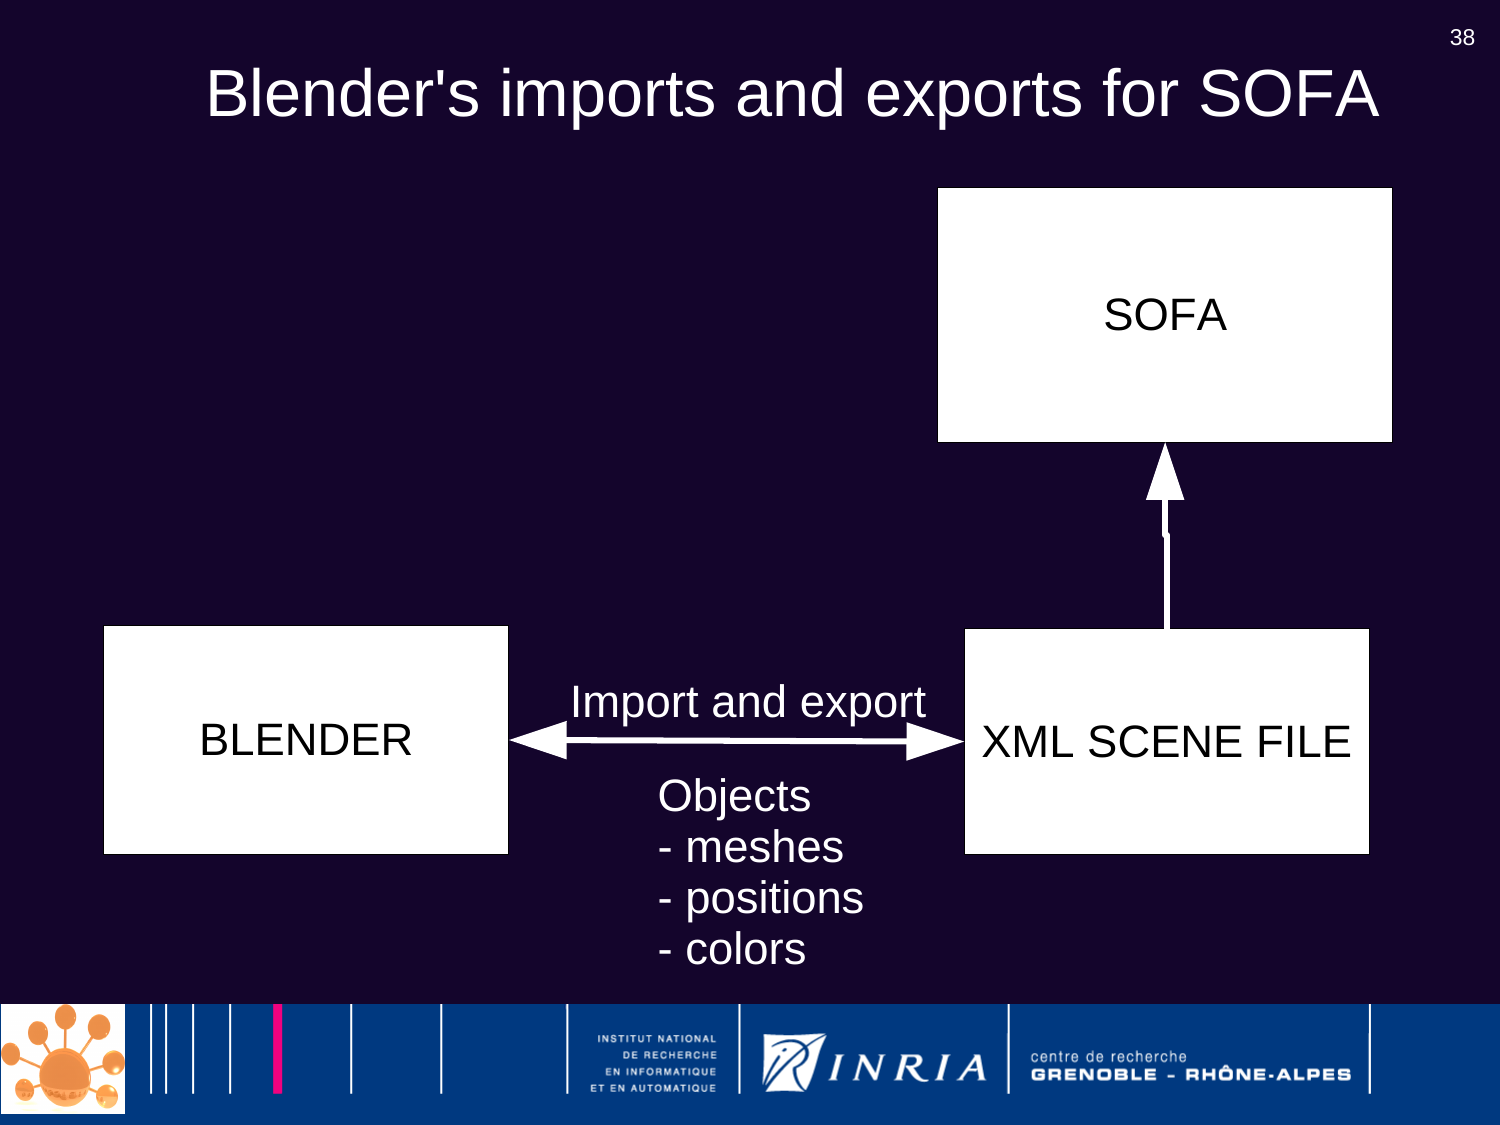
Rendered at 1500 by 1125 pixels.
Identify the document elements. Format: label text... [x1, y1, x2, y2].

text_box Import and export [555, 668, 942, 735]
title Blender's imports and exports for SOFA [112, 0, 1474, 188]
text_box Objects - meshes - positions - colors [642, 762, 880, 981]
text_box XML SCENE FILE [964, 628, 1370, 855]
picture [0, 1004, 1500, 1125]
text_box SOFA [937, 188, 1393, 443]
text_box BLENDER [103, 625, 509, 855]
